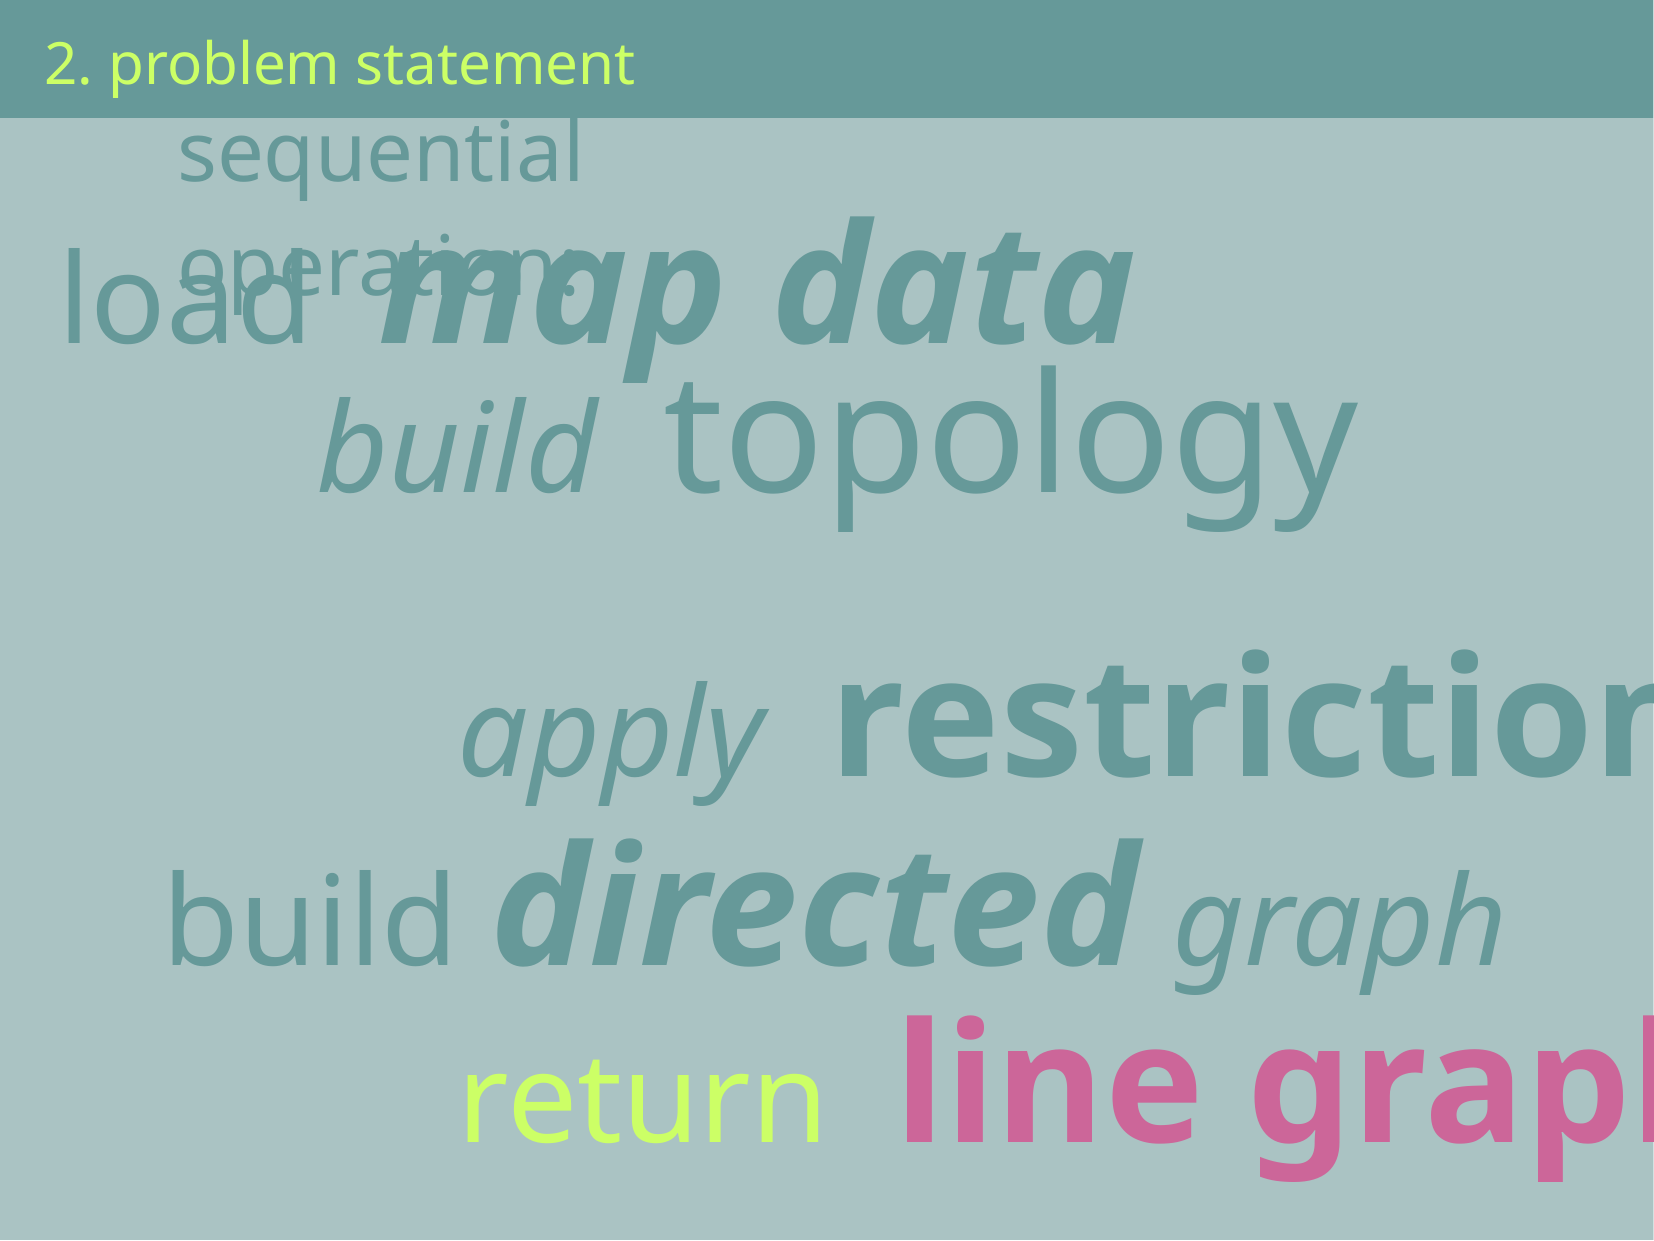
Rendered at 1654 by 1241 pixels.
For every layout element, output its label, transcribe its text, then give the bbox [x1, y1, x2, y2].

text_box sequential operation: [162, 85, 951, 291]
text_box return line graph [443, 957, 1575, 1226]
text_box [1451, 906, 1489, 957]
text_box build topology [301, 427, 1242, 576]
text_box [1326, 906, 1343, 955]
text_box build directed graph [147, 779, 1326, 1049]
text_box [0, 118, 1654, 1241]
text_box apply restrictions [443, 590, 1629, 860]
text_box load map data [43, 158, 1288, 427]
text_box [1382, 906, 1417, 957]
text_box 2. problem statement [29, 14, 590, 119]
text_box [1575, 1069, 1598, 1123]
